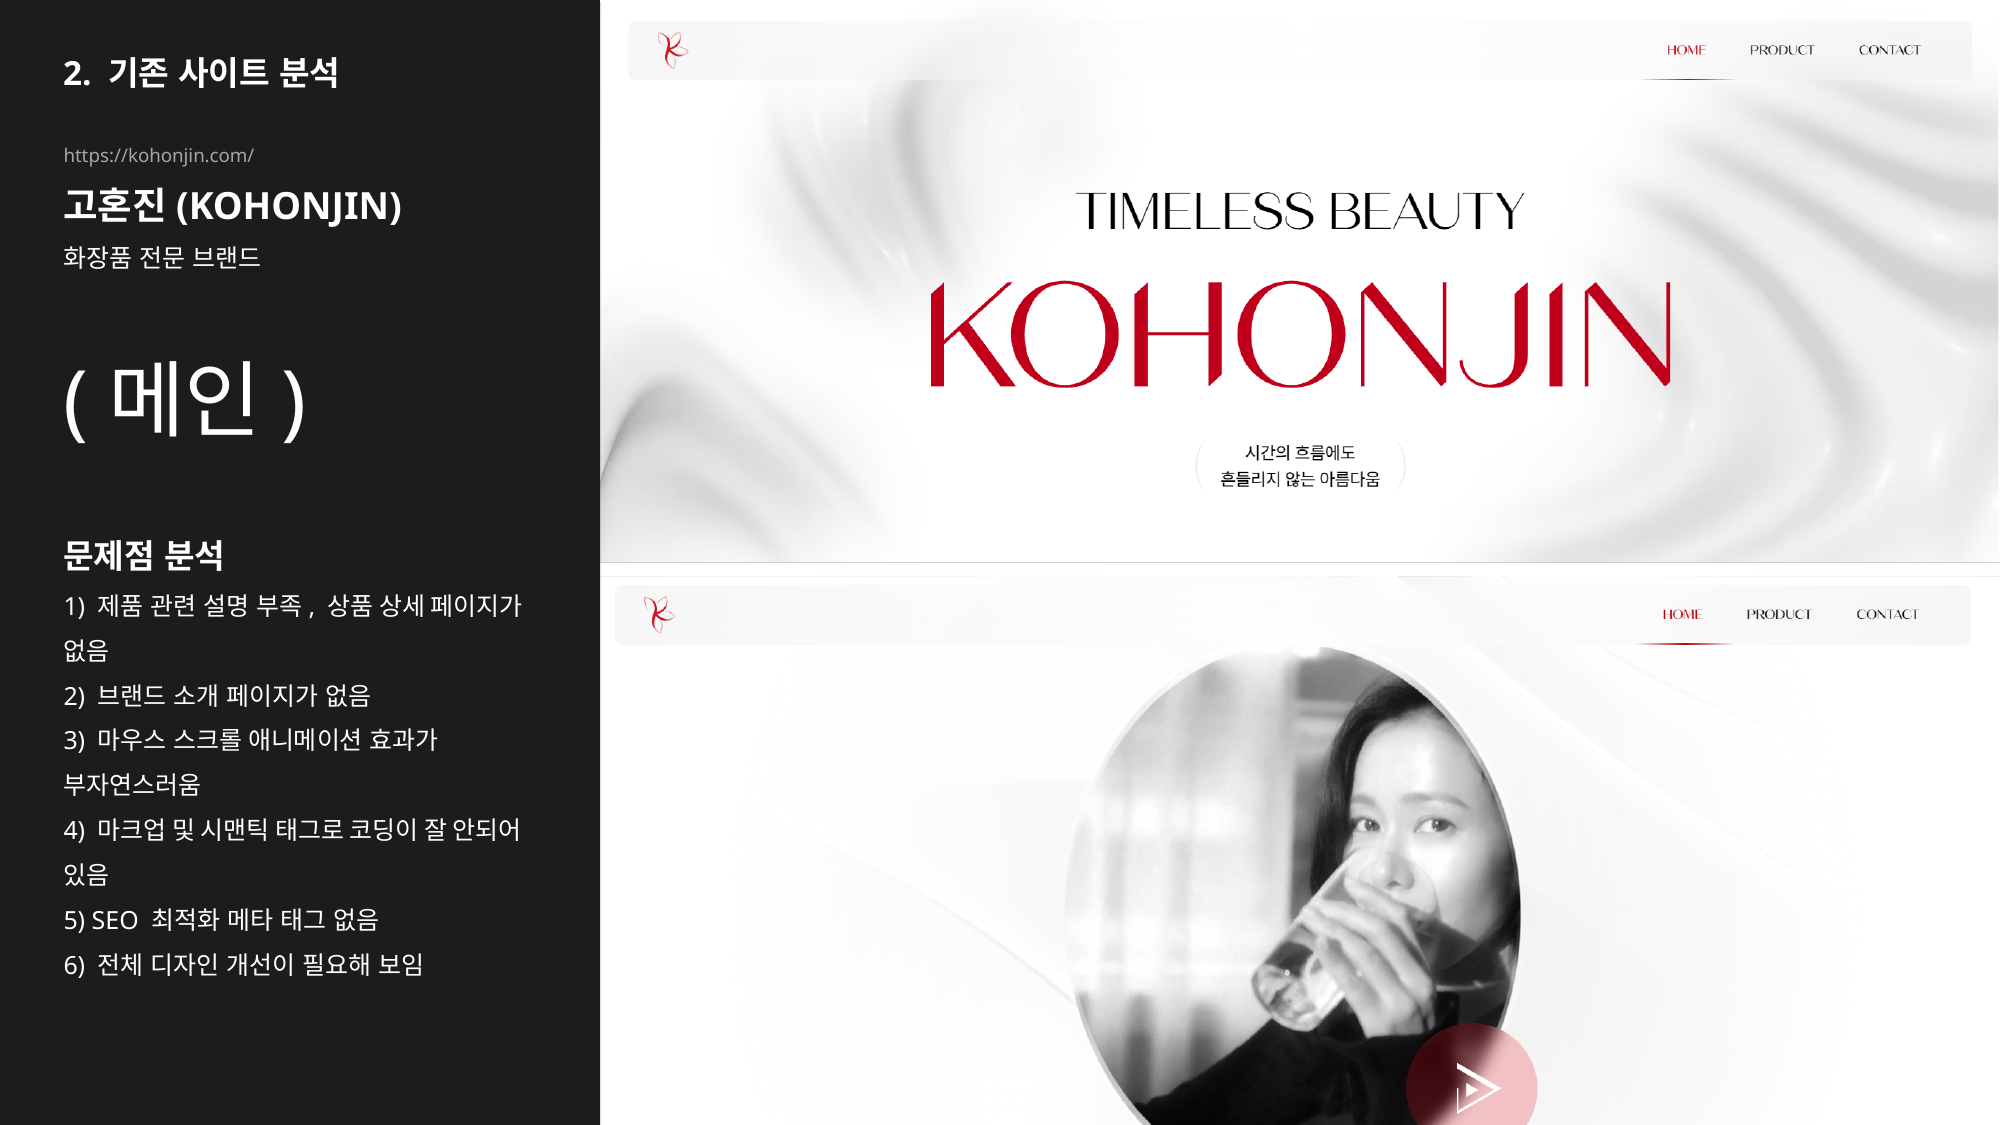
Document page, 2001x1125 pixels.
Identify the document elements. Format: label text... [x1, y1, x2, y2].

picture [600, 0, 2000, 1125]
text_box https://kohonjin.com/ [48, 136, 579, 174]
text_box [0, 0, 600, 1125]
text_box (메인) [48, 339, 579, 456]
text_box 문제점 분석 1) 제품 관련 설명 부족, 상품 상세 페이지가 없음 2) 브랜드 소개 페이지가 없음 3) 마우스 스크롤 애니메이션 효과가 부자연스러움 4) 마크업 및 시맨틱 태그로 코딩이 잘 안되어 있음 5) SEO 최적화 메타 태그 없음 6) 전체 디자인 개선이 필요해 보임 [48, 507, 579, 988]
text_box 2. 기존 사이트 분석 [48, 44, 579, 101]
text_box 고혼진(KOHONJIN) 화장품 전문 브랜드 [48, 174, 579, 276]
